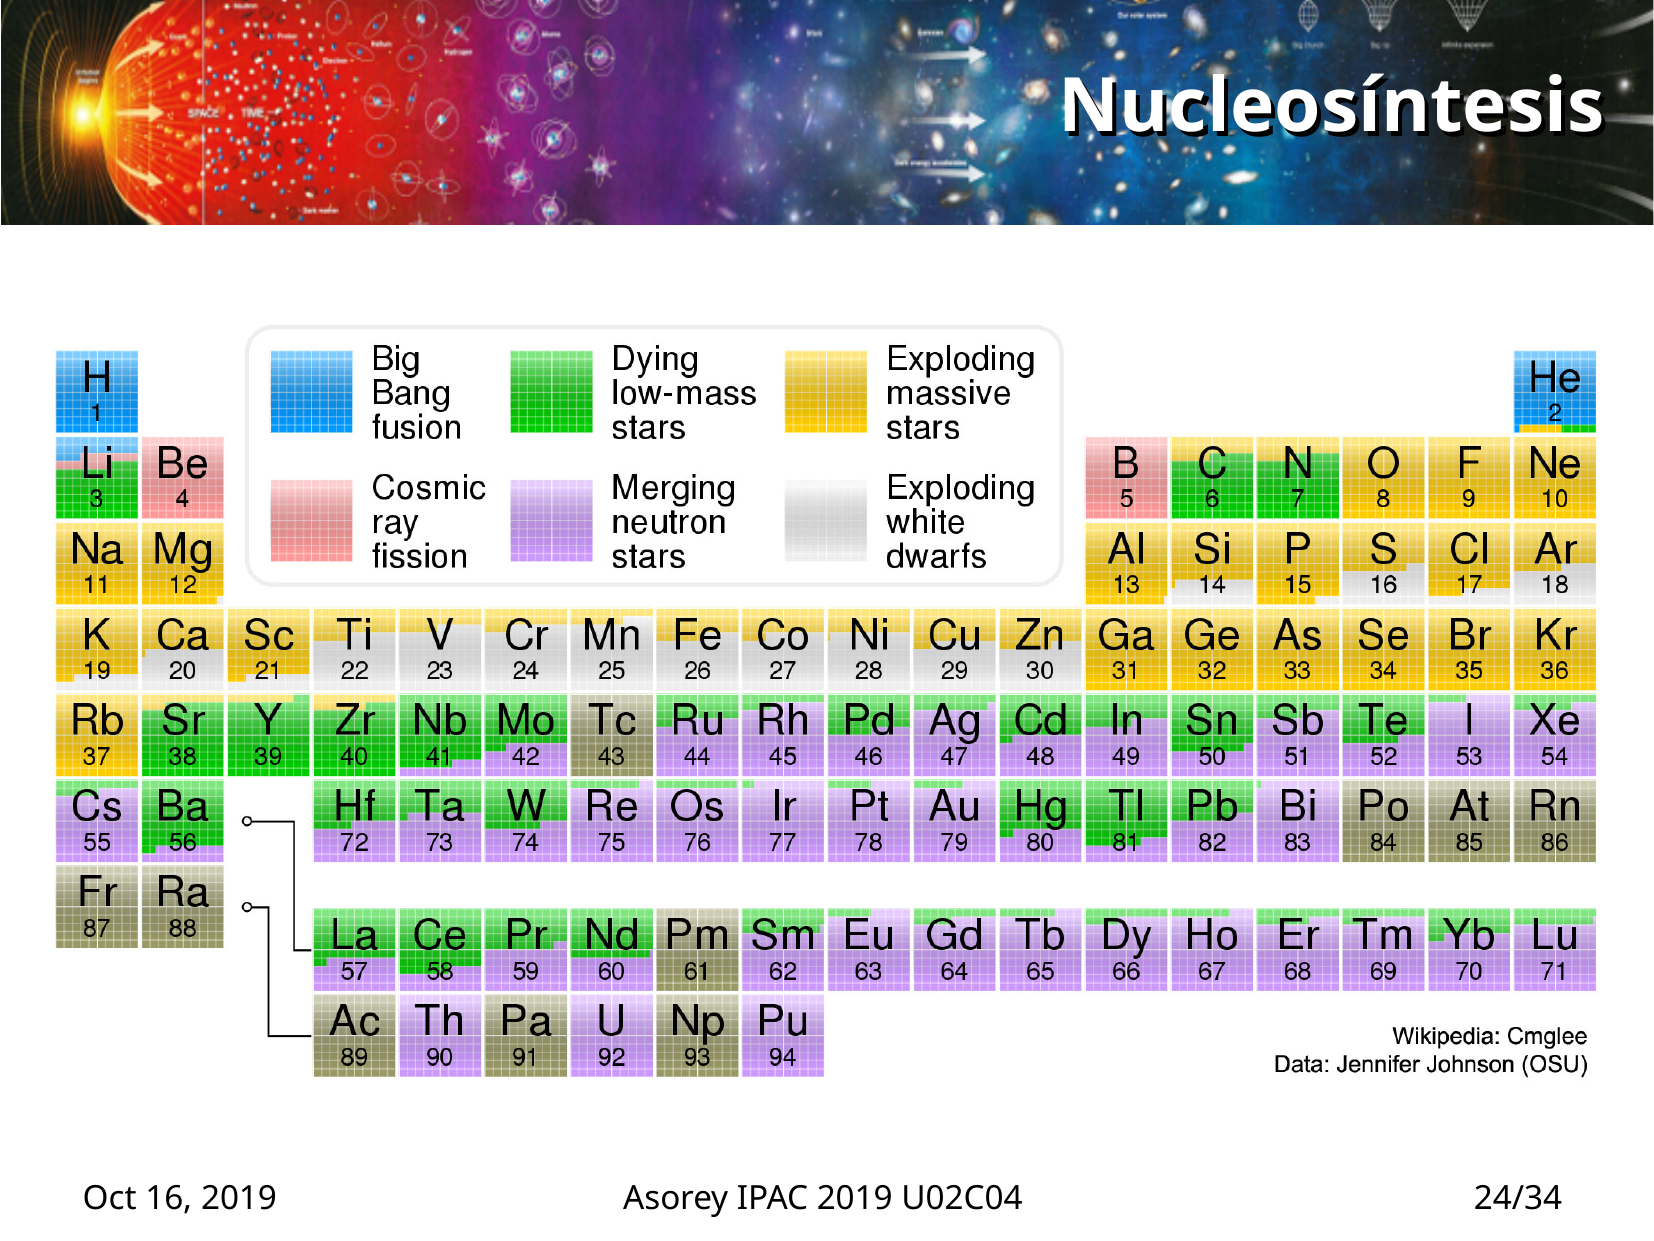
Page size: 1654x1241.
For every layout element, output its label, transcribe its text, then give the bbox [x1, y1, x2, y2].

picture [45, 314, 1606, 1095]
title Nucleosíntesis [45, 15, 1606, 191]
picture [1, 0, 1654, 225]
